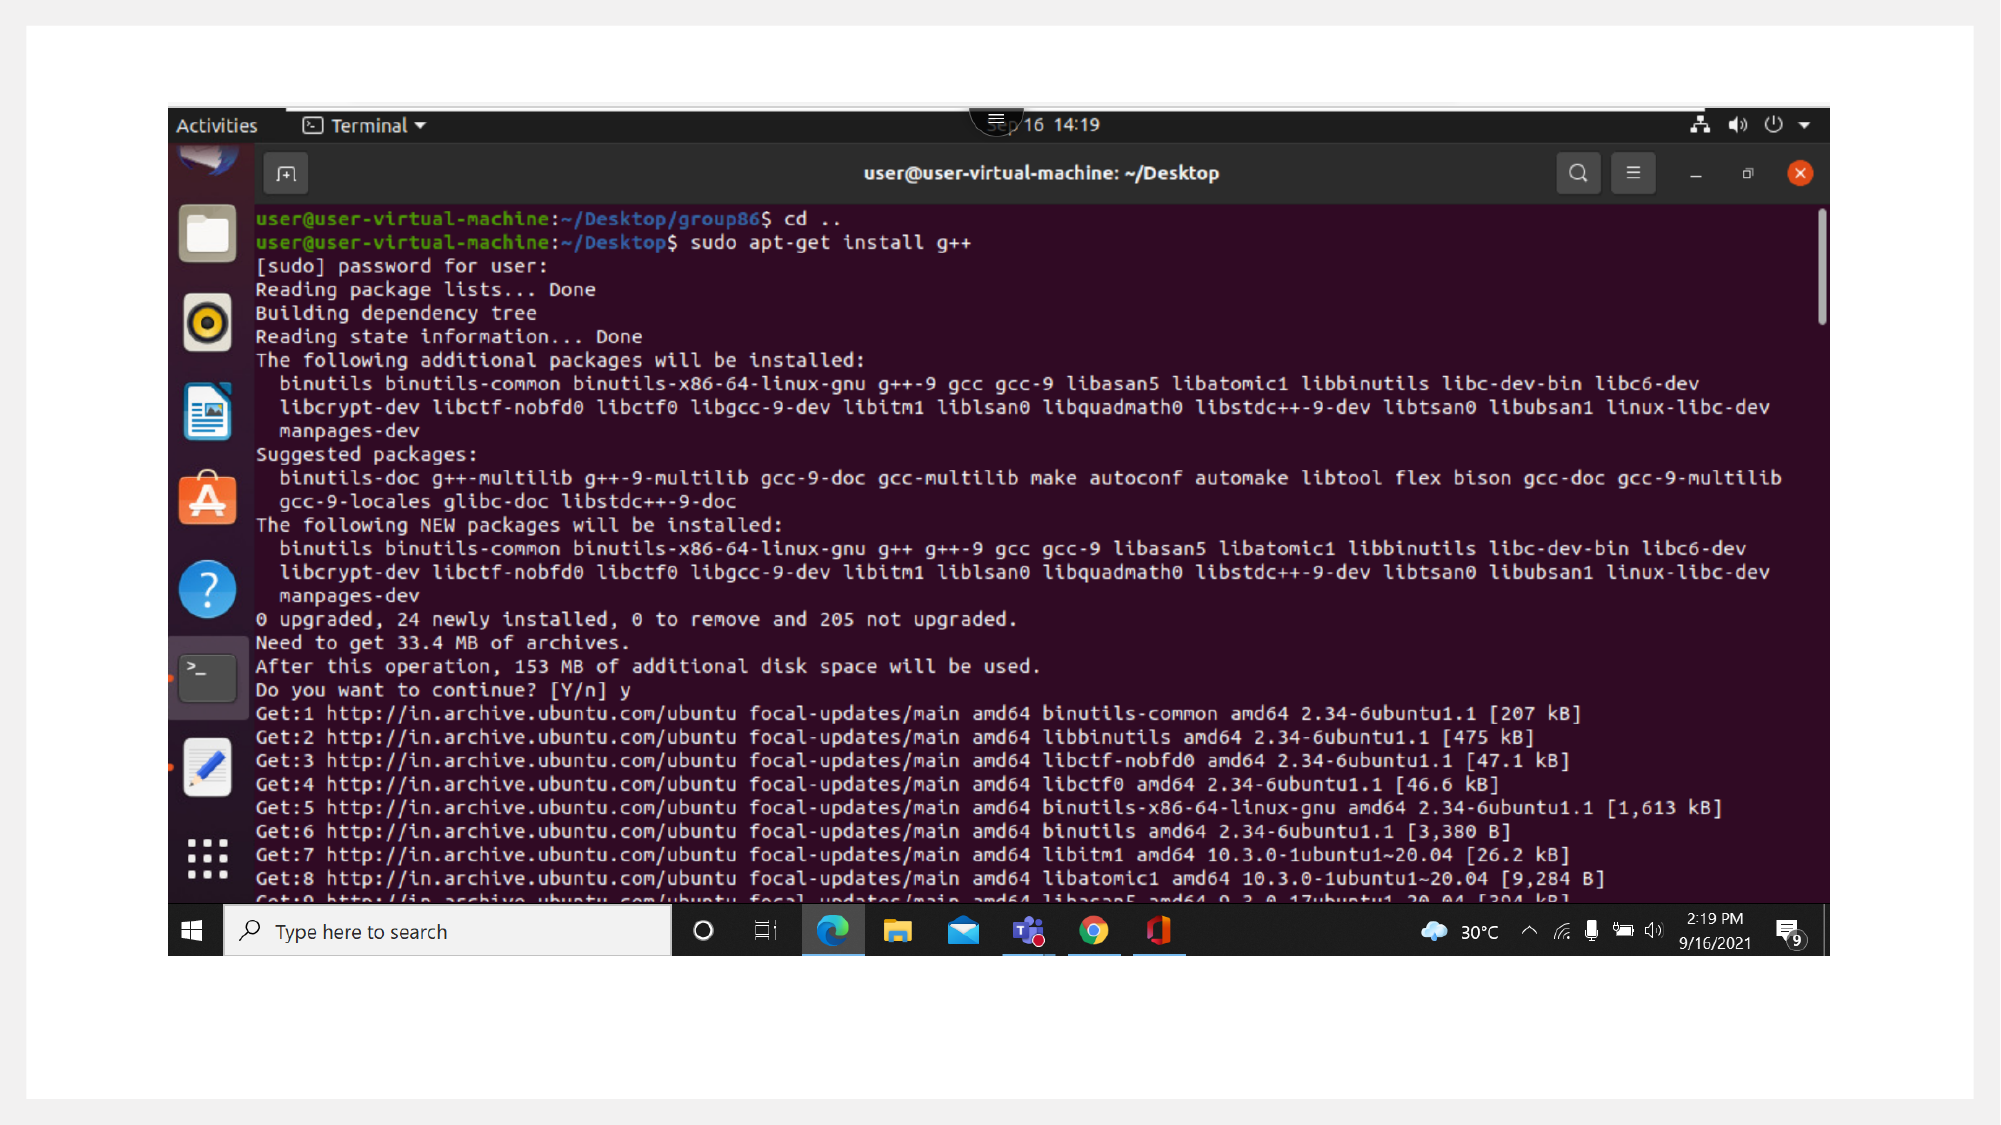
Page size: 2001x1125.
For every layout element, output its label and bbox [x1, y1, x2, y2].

picture [168, 102, 1830, 956]
